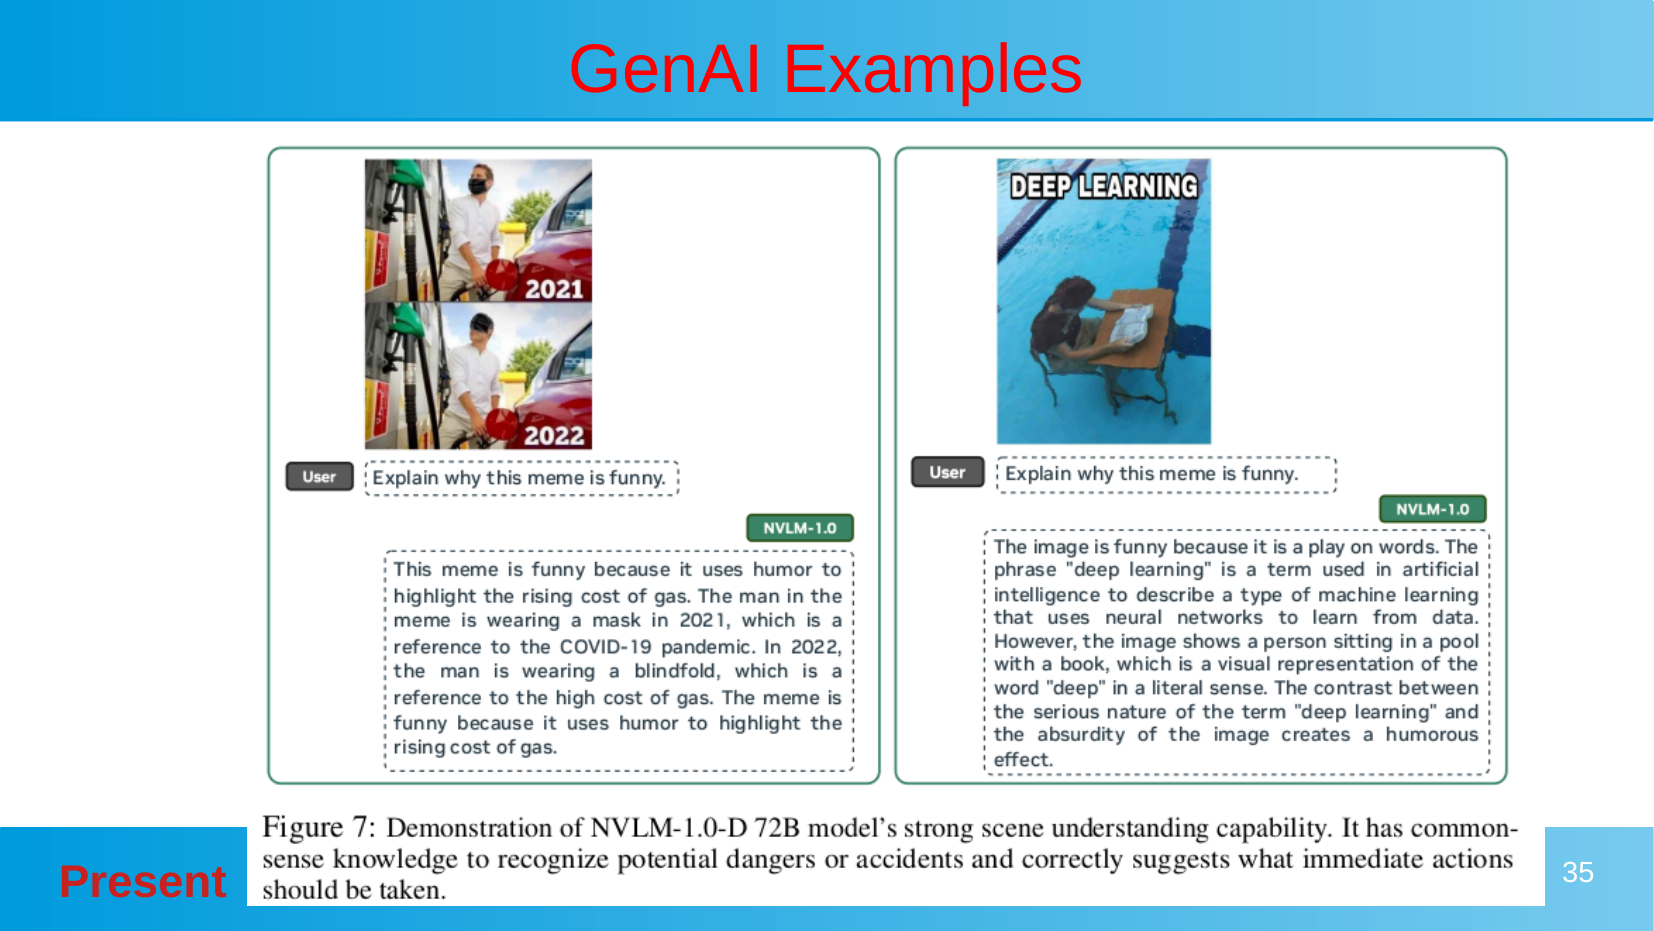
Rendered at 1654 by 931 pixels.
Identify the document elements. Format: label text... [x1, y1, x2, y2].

title GenAI Examples [59, 29, 1595, 108]
picture [247, 125, 1545, 906]
